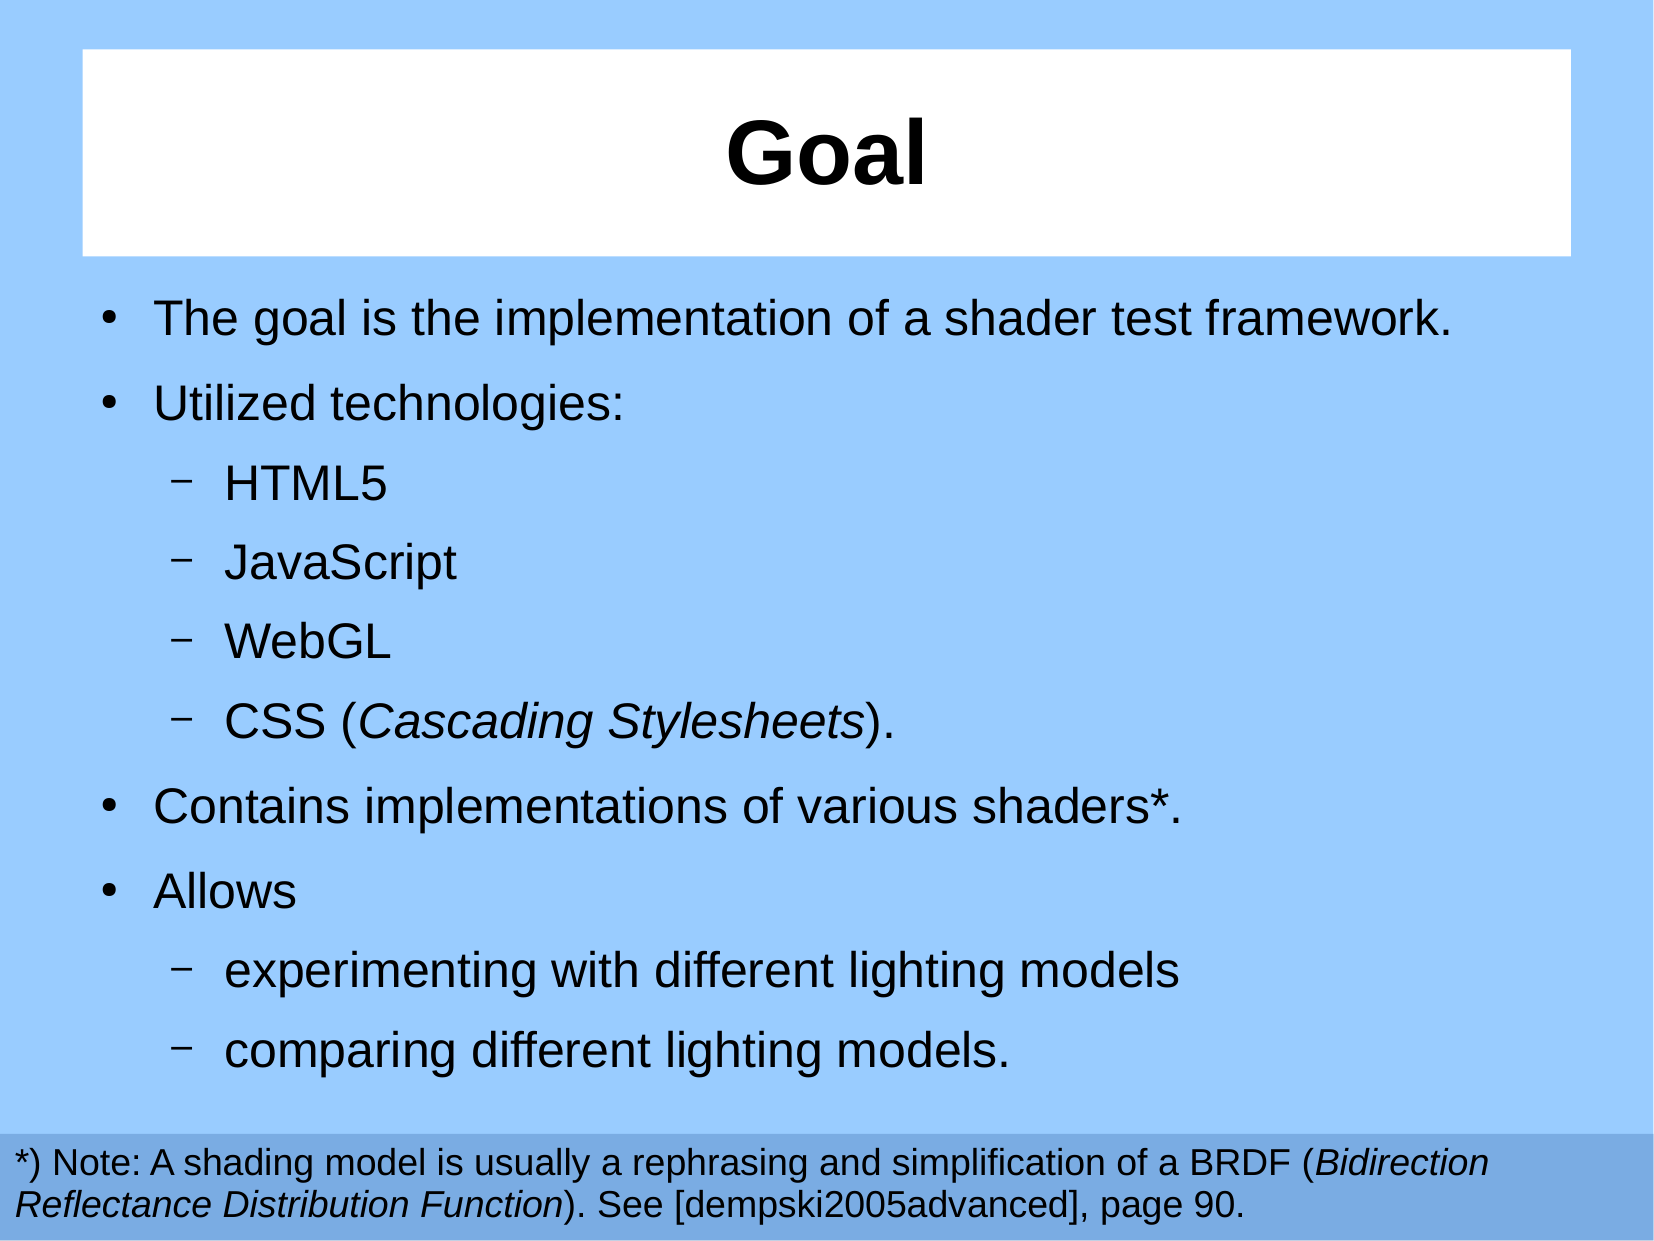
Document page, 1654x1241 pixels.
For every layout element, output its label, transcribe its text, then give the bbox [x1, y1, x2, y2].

list The goal is the implementation of a shader test framework. Utilized technologies: HTML5 JavaScript WebGL CSS (Cascading Stylesheets). Contains implementations of various shaders*. Allows experimenting with different lighting models comparing different lighting models. [82, 290, 1571, 1133]
text_box *) Note: A shading model is usually a rephrasing and simplification of a BRDF (Bidirection Reflectance Distribution Function). See [dempski2005advanced], page 90. [0, 1133, 1654, 1241]
title Goal [82, 49, 1571, 257]
